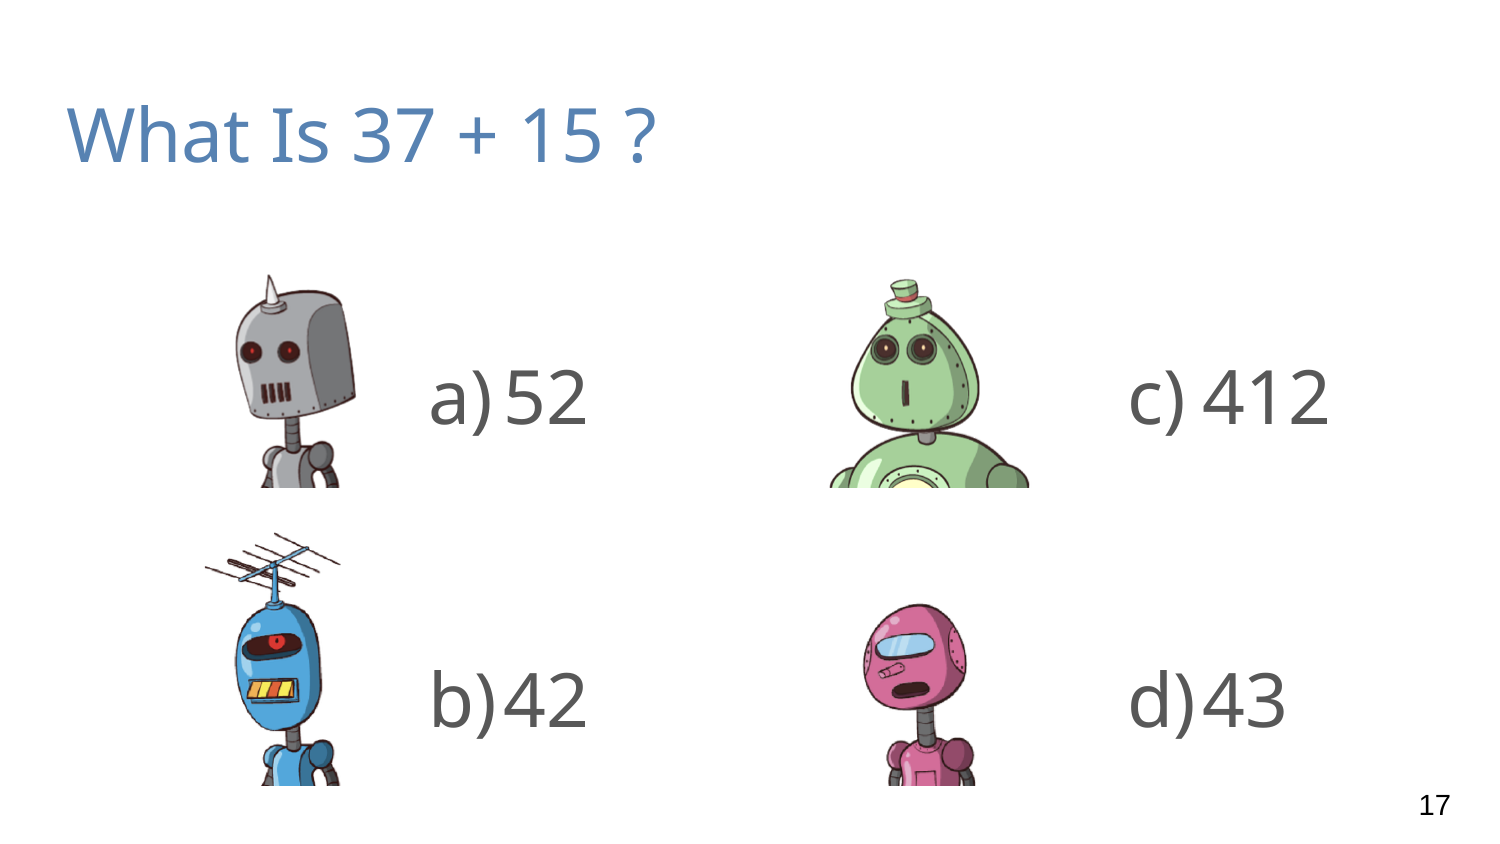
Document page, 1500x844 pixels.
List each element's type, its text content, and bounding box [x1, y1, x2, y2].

picture [791, 528, 1048, 786]
picture [791, 230, 1048, 488]
text_box 52 [413, 321, 627, 455]
title What Is 37 + 15 ? [51, 72, 1449, 167]
text_box 412 [1112, 321, 1354, 455]
text_box 42 [413, 624, 627, 758]
text_box 43 [1112, 624, 1354, 758]
picture [156, 230, 414, 488]
picture [156, 528, 414, 786]
